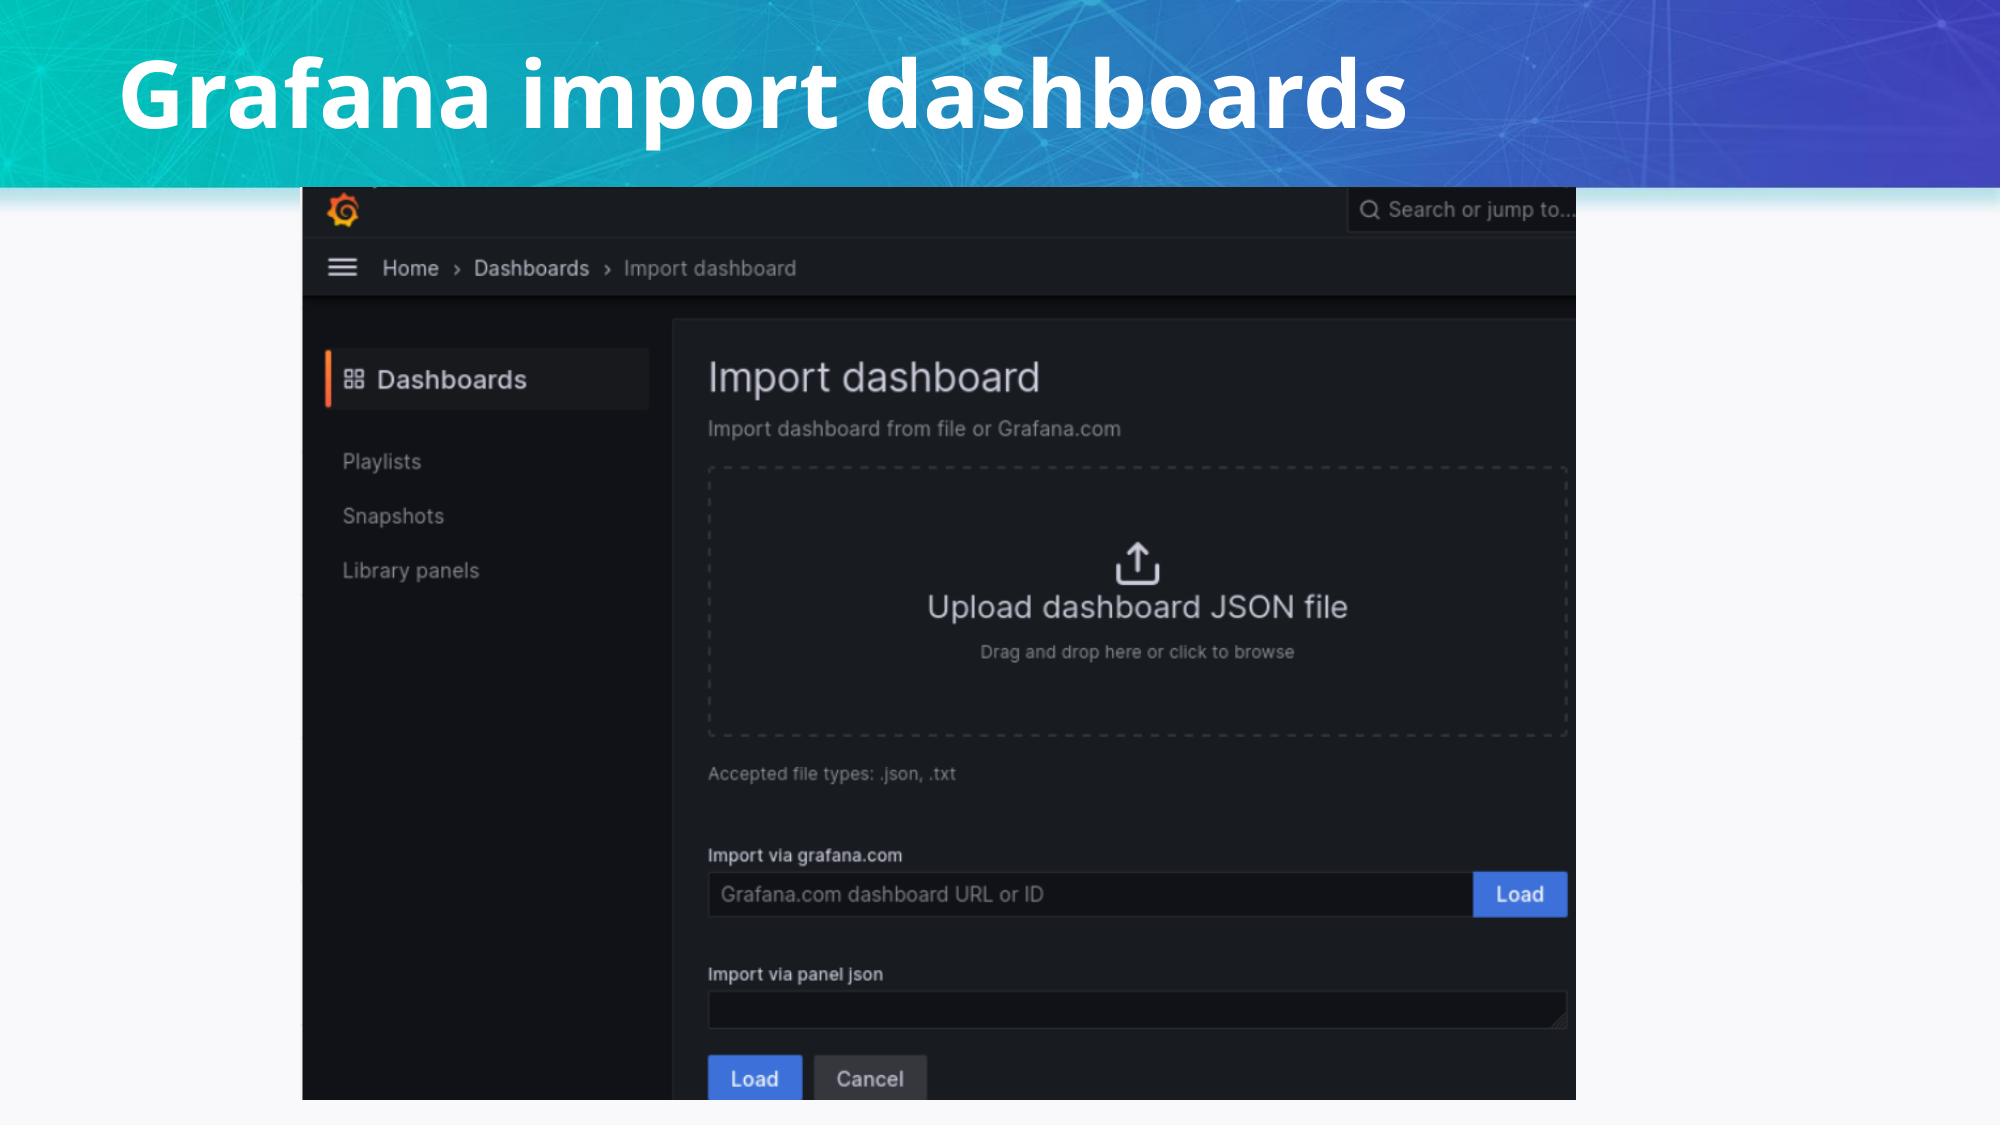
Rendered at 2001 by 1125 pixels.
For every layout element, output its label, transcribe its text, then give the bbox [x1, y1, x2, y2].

picture [0, 0, 2000, 1125]
text_box Grafana import dashboards [117, 57, 1882, 140]
text_box Grafana import dashboards [660, 87, 680, 118]
text_box Grafana import dashboards [882, 87, 903, 118]
text_box Grafana import dashboards [1109, 87, 1129, 118]
text_box Grafana import dashboards [1321, 87, 1342, 118]
